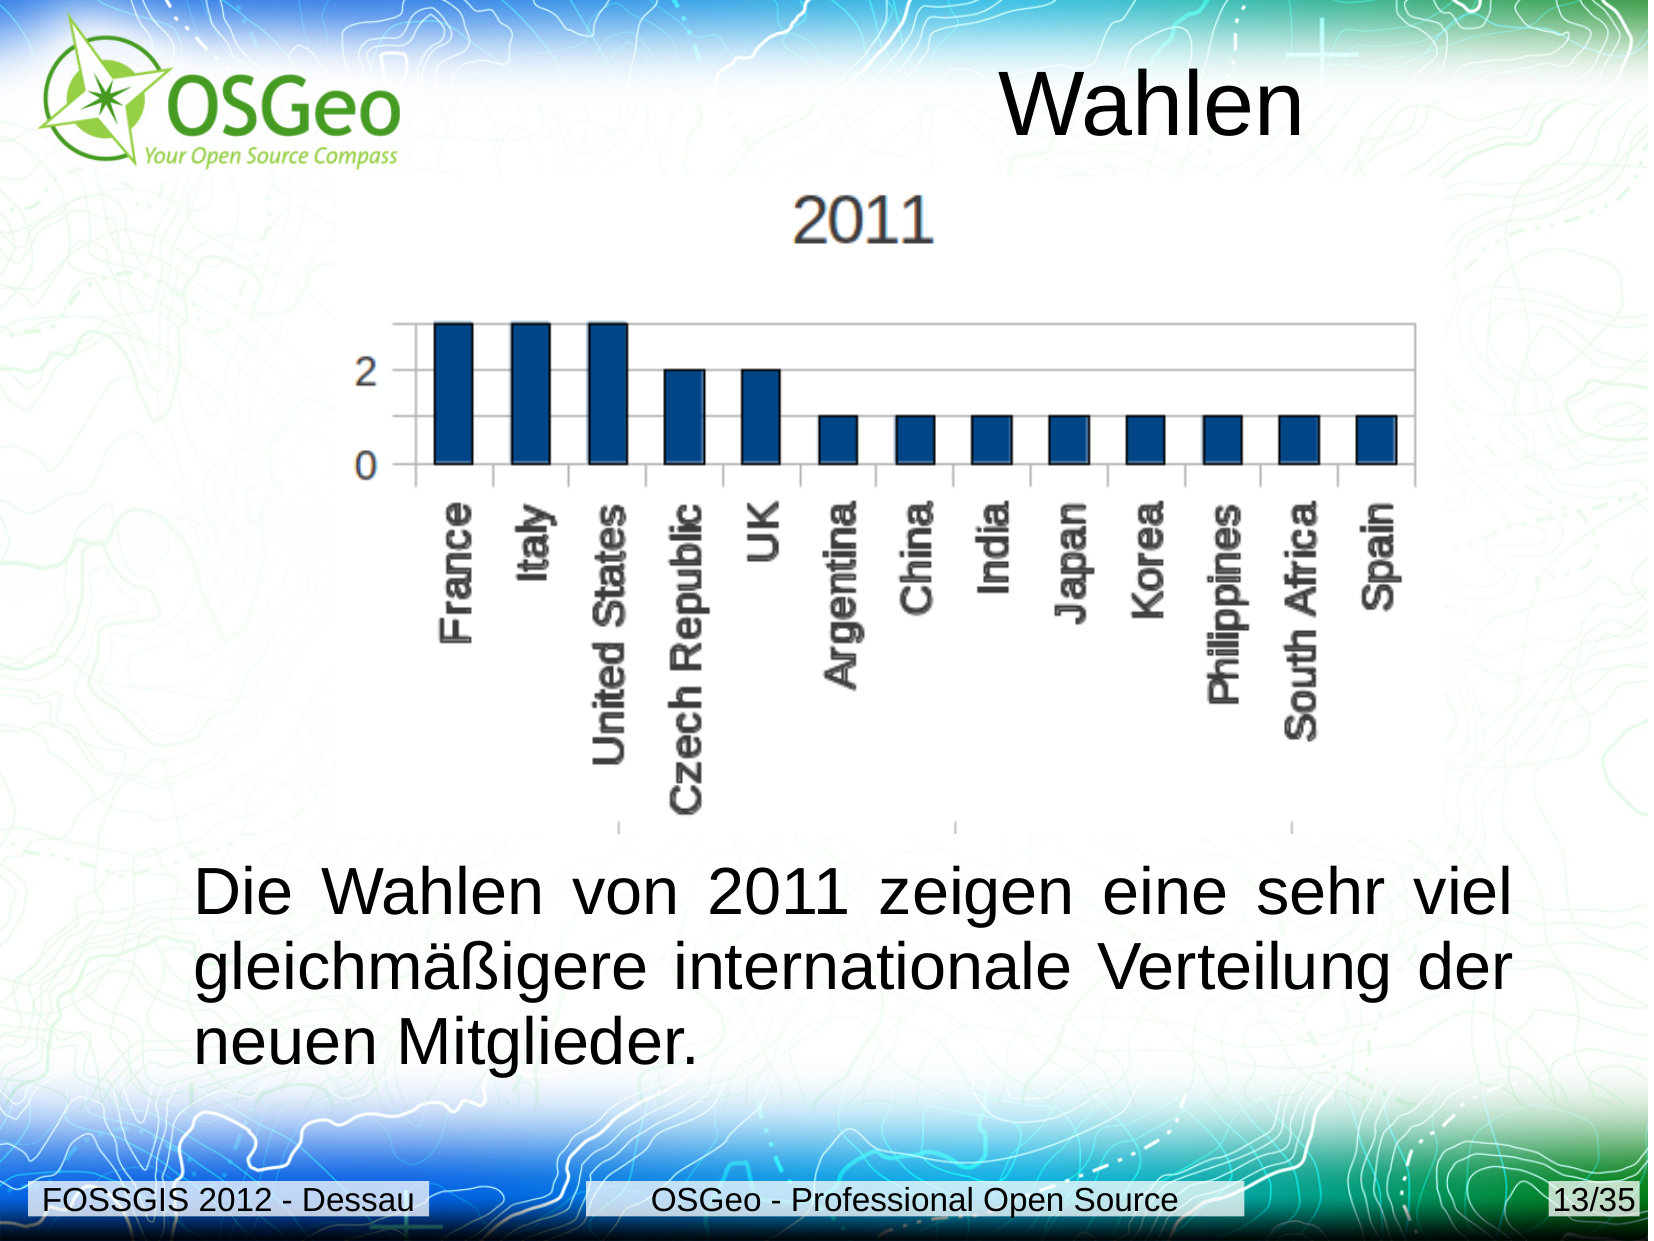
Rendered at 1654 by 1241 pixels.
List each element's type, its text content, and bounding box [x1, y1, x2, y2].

title Wahlen [430, 29, 1536, 178]
text_box Die Wahlen von 2011 zeigen eine sehr viel gleichmäßigere internationale Verteilung der neuen Mitglieder. [178, 846, 1575, 1086]
picture [0, 0, 1648, 1241]
